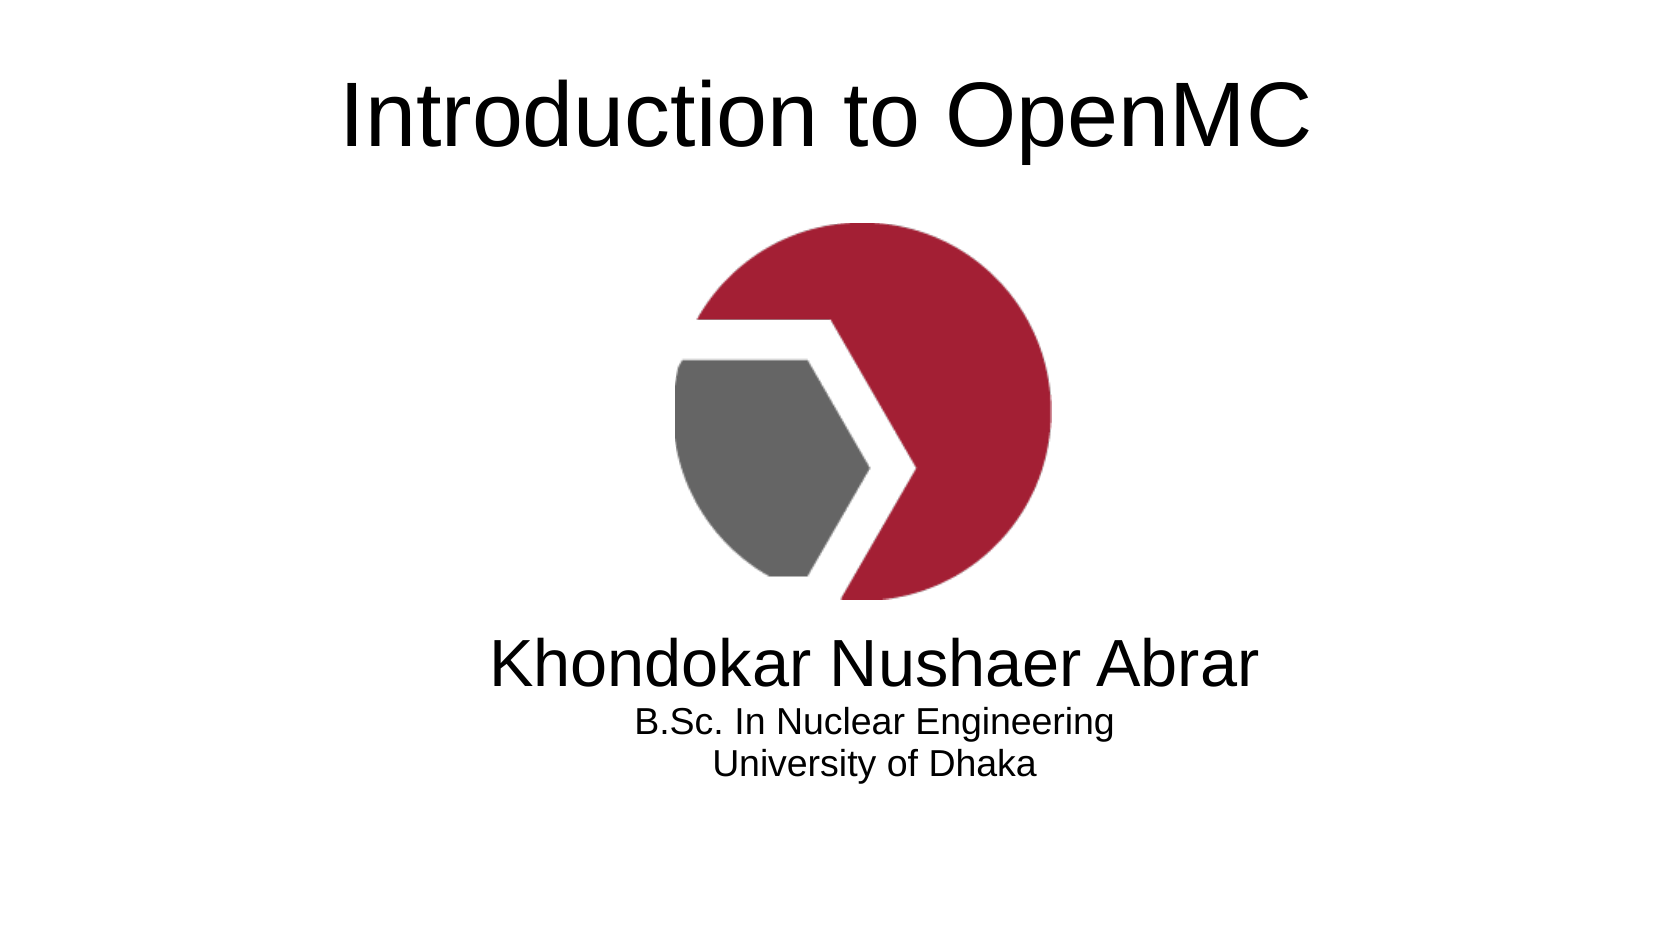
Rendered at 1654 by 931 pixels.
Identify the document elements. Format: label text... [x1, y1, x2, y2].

picture [675, 223, 1052, 601]
title Introduction to OpenMC [82, 37, 1571, 193]
subtitle Khondokar Nushaer Abrar B.Sc. In Nuclear Engineering University of Dhaka [130, 435, 1619, 931]
